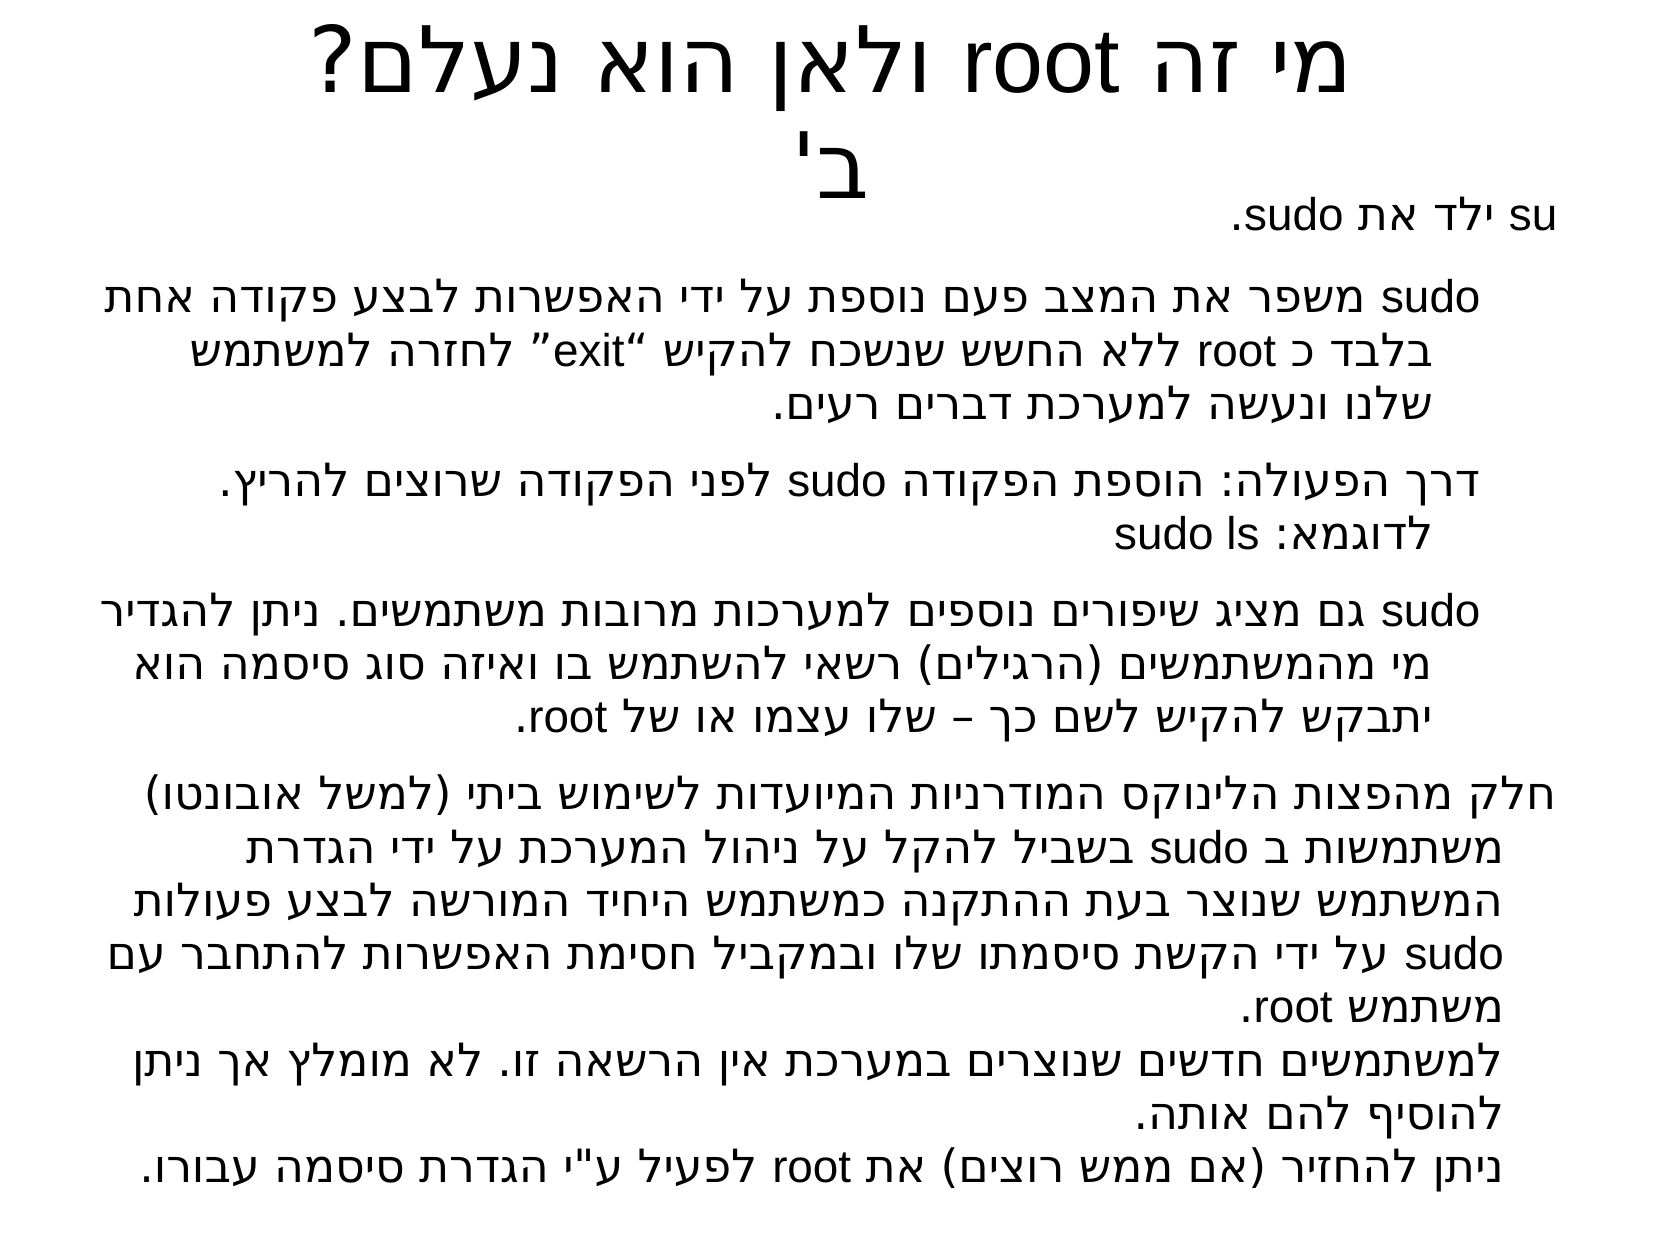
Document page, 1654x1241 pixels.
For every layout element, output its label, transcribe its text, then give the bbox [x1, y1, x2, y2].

title מי זה root ולאן הוא נעלם? ב' [86, 2, 1576, 187]
list su ילד את sudo. sudo משפר את המצב פעם נוספת על ידי האפשרות לבצע פקודה אחת בלבד כ root ללא החשש שנשכח להקיש “exit” לחזרה למשתמש שלנו ונעשה למערכת דברים רעים. דרך הפעולה: הוספת הפקודה sudo לפני הפקודה שרוצים להריץ. לדוגמא: sudo ls sudo גם מציג שיפורים נוספים למערכות מרובות משתמשים. ניתן להגדיר מי מהמשתמשים (הרגילים) רשאי להשתמש בו ואיזה סוג סיסמה הוא יתבקש להקיש לשם כך – שלו עצמו או של root. חלק מהפצות הלינוקס המודרניות המיועדות לשימוש ביתי (למשל אובונטו) משתמשות ב sudo בשביל להקל על ניהול המערכת על ידי הגדרת המשתמש שנוצר בעת ההתקנה כמשתמש היחיד המורשה לבצע פעולות sudo על ידי הקשת סיסמתו שלו ובמקביל חסימת האפשרות להתחבר עם משתמש root. למשתמשים חדשים שנוצרים במערכת אין הרשאה זו. לא מומלץ אך ניתן להוסיף להם אותה. ניתן להחזיר (אם ממש רוצים) את root לפעיל ע"י הגדרת סיסמה עבורו. [86, 187, 1576, 1241]
